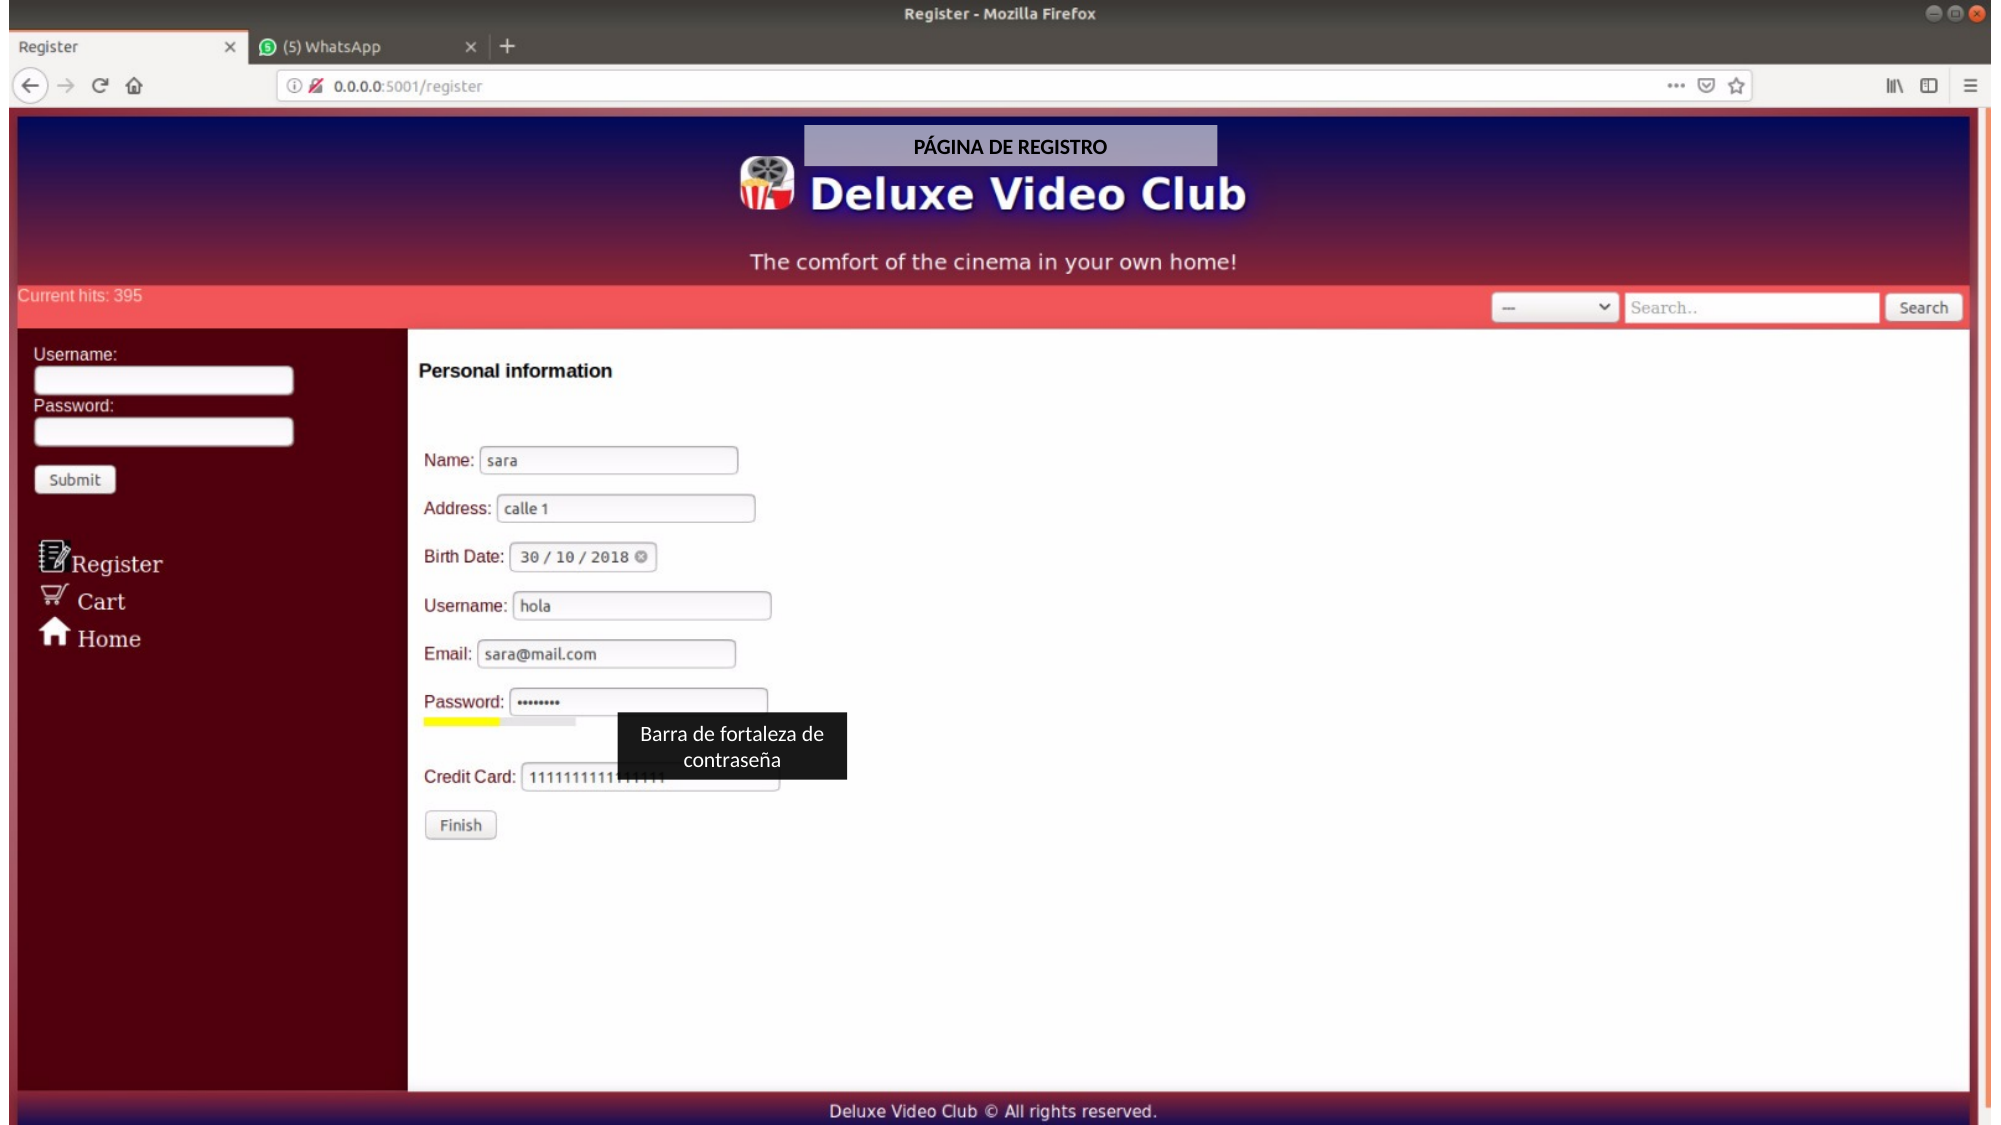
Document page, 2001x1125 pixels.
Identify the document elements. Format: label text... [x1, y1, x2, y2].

picture [9, 0, 1991, 1125]
text_box PÁGINA DE REGISTRO [804, 125, 1218, 167]
text_box Barra de fortaleza de contraseña [617, 712, 848, 780]
